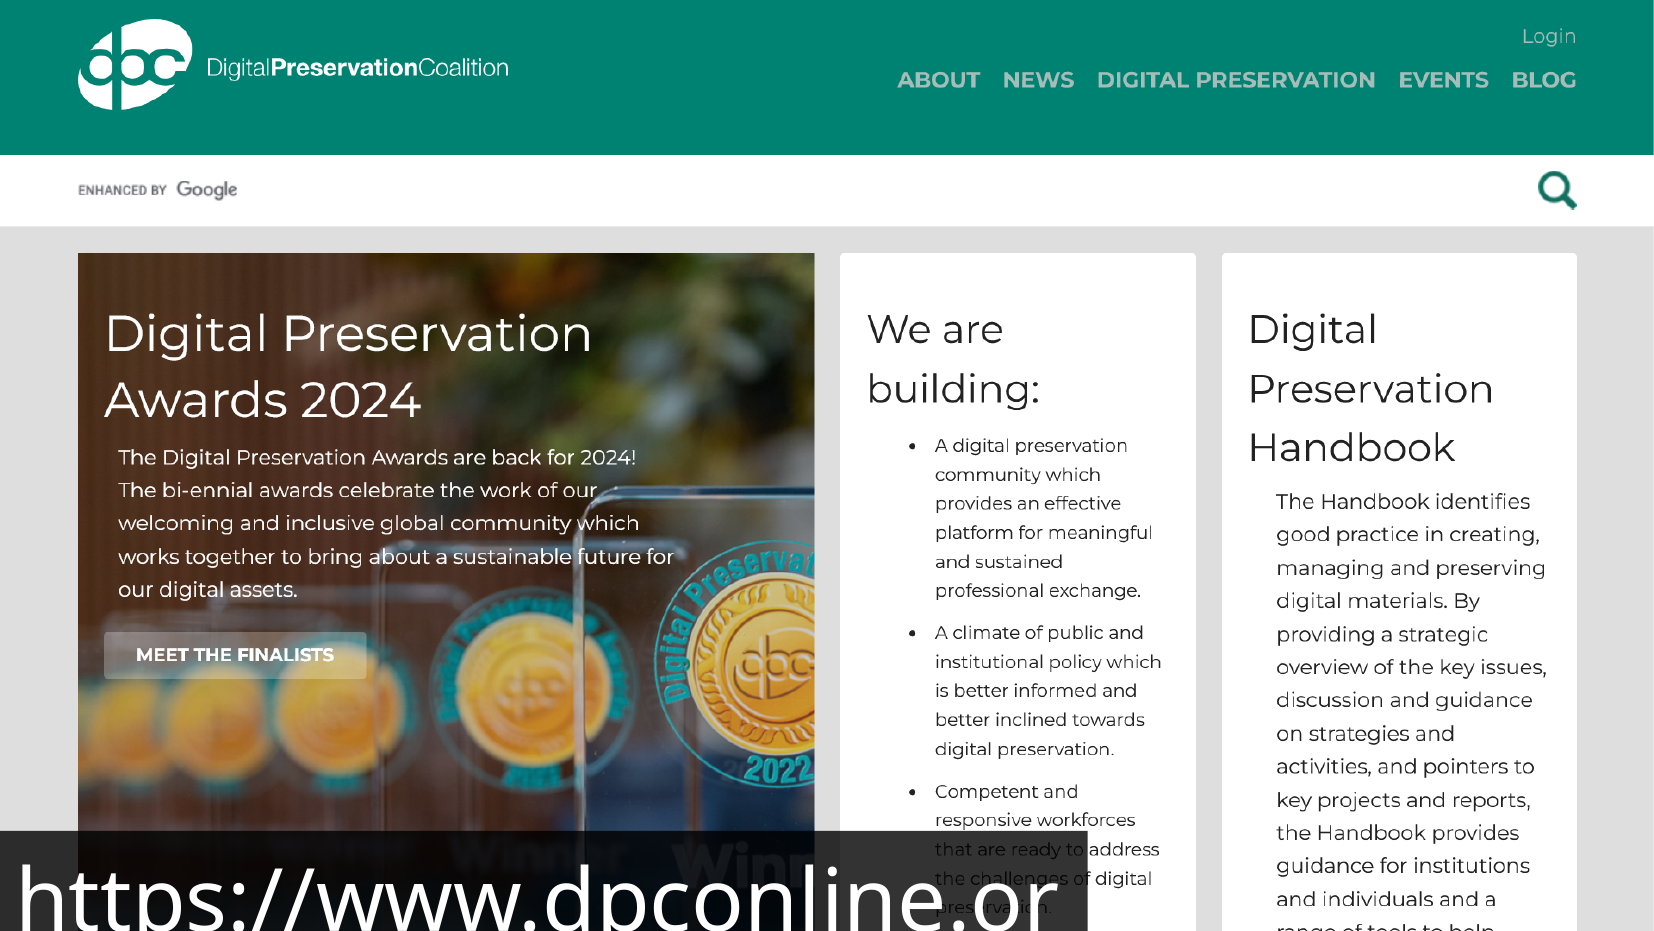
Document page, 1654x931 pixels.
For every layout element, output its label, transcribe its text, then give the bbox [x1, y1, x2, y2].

text_box https://www.dpconline.org [0, 830, 1088, 931]
picture [0, 0, 1654, 931]
